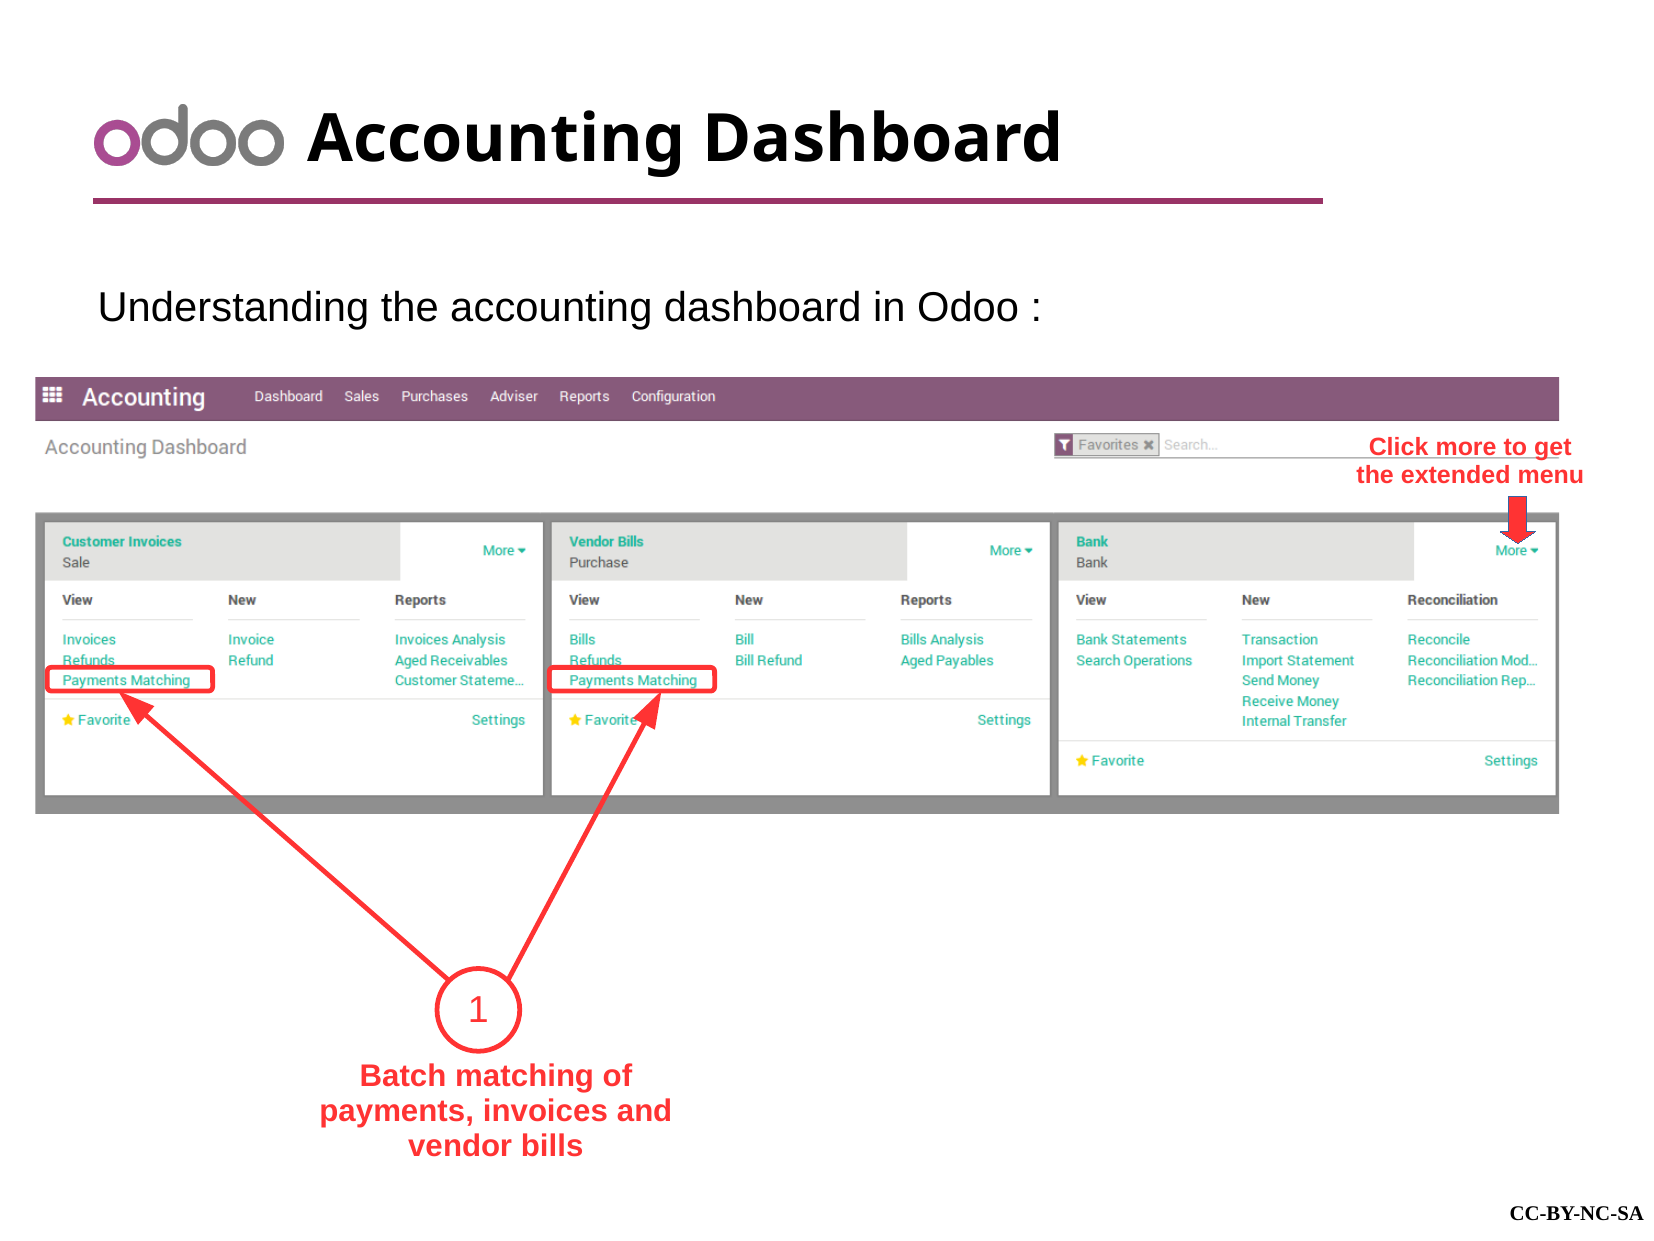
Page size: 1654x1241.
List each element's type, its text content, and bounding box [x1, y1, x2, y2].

text_box Click more to get the extended menu [1334, 425, 1607, 508]
picture [35, 377, 1560, 814]
text_box [549, 667, 715, 692]
text_box Batch matching of payments, invoices and vendor bills [289, 1051, 703, 1171]
picture [94, 104, 284, 166]
text_box Understanding the accounting dashboard in Odoo : [82, 253, 1489, 343]
text_box [1500, 496, 1536, 544]
title Accounting Dashboard [307, 31, 1570, 239]
text_box 1 [437, 968, 520, 1051]
text_box [47, 667, 213, 692]
